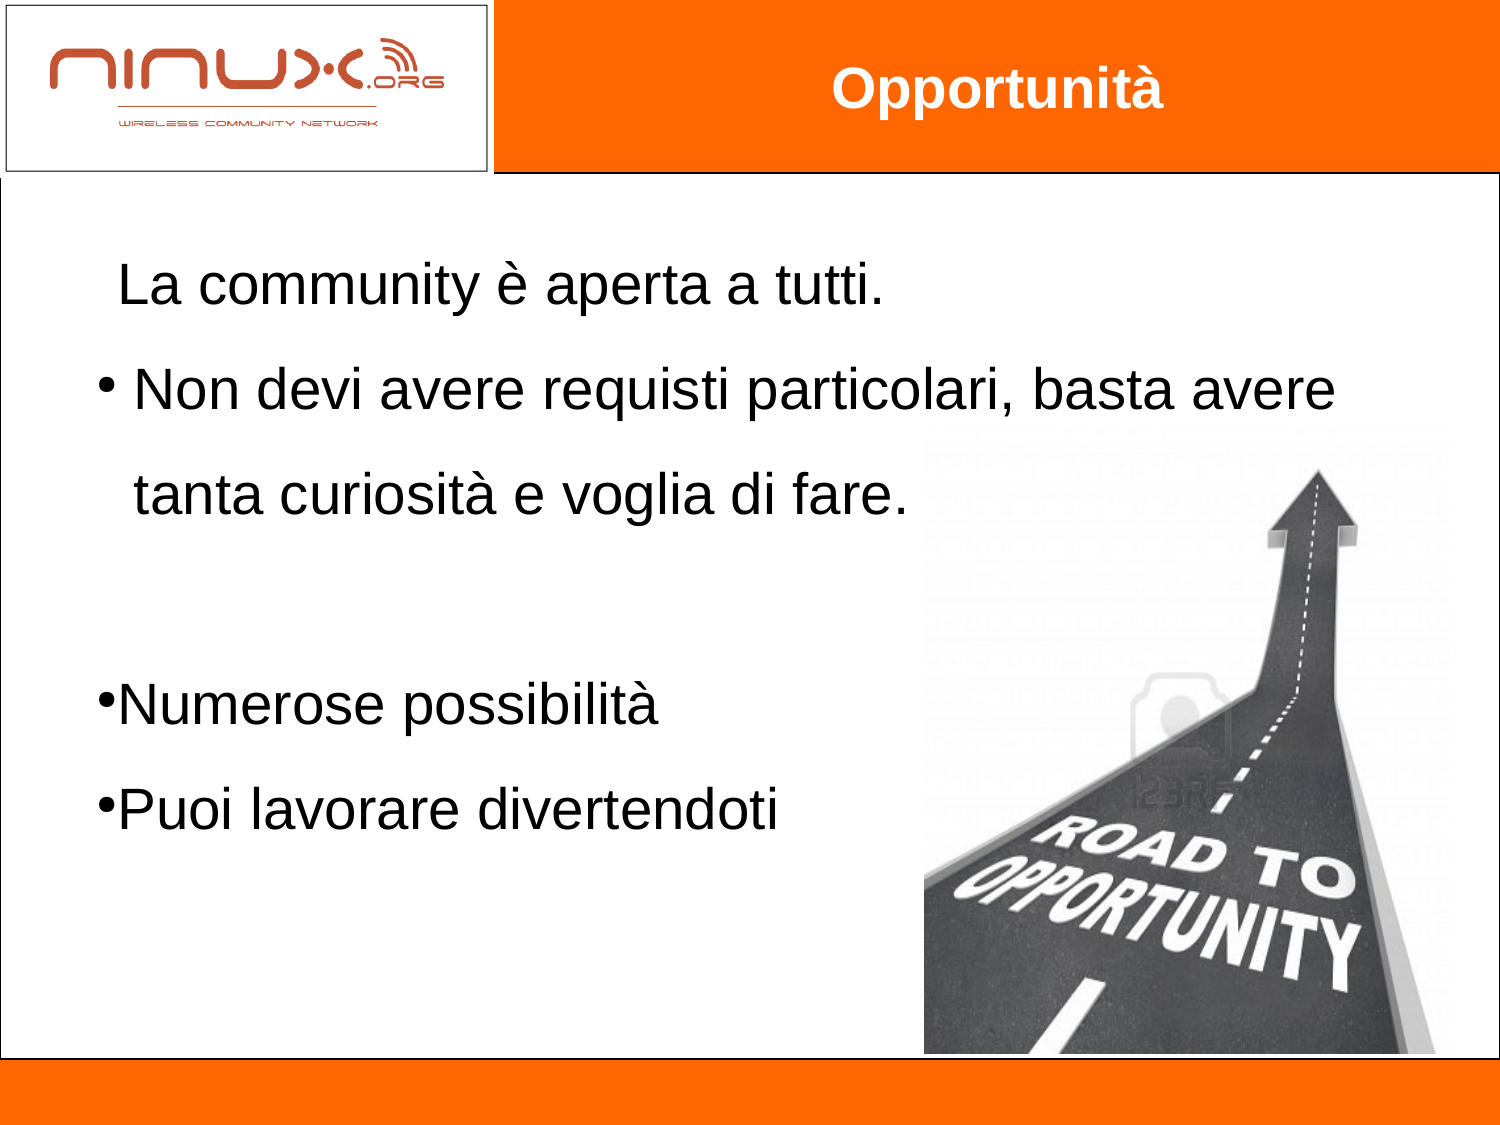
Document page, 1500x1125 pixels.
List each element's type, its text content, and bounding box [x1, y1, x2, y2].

picture [0, 0, 494, 178]
picture [924, 429, 1450, 1055]
title Opportunità [495, 17, 1500, 160]
text_box La community è aperta a tutti. Non devi avere requisti particolari, basta avere tanta curiosità e voglia di fare. Numerose possibilità Puoi lavorare divertendoti [59, 211, 1416, 1039]
